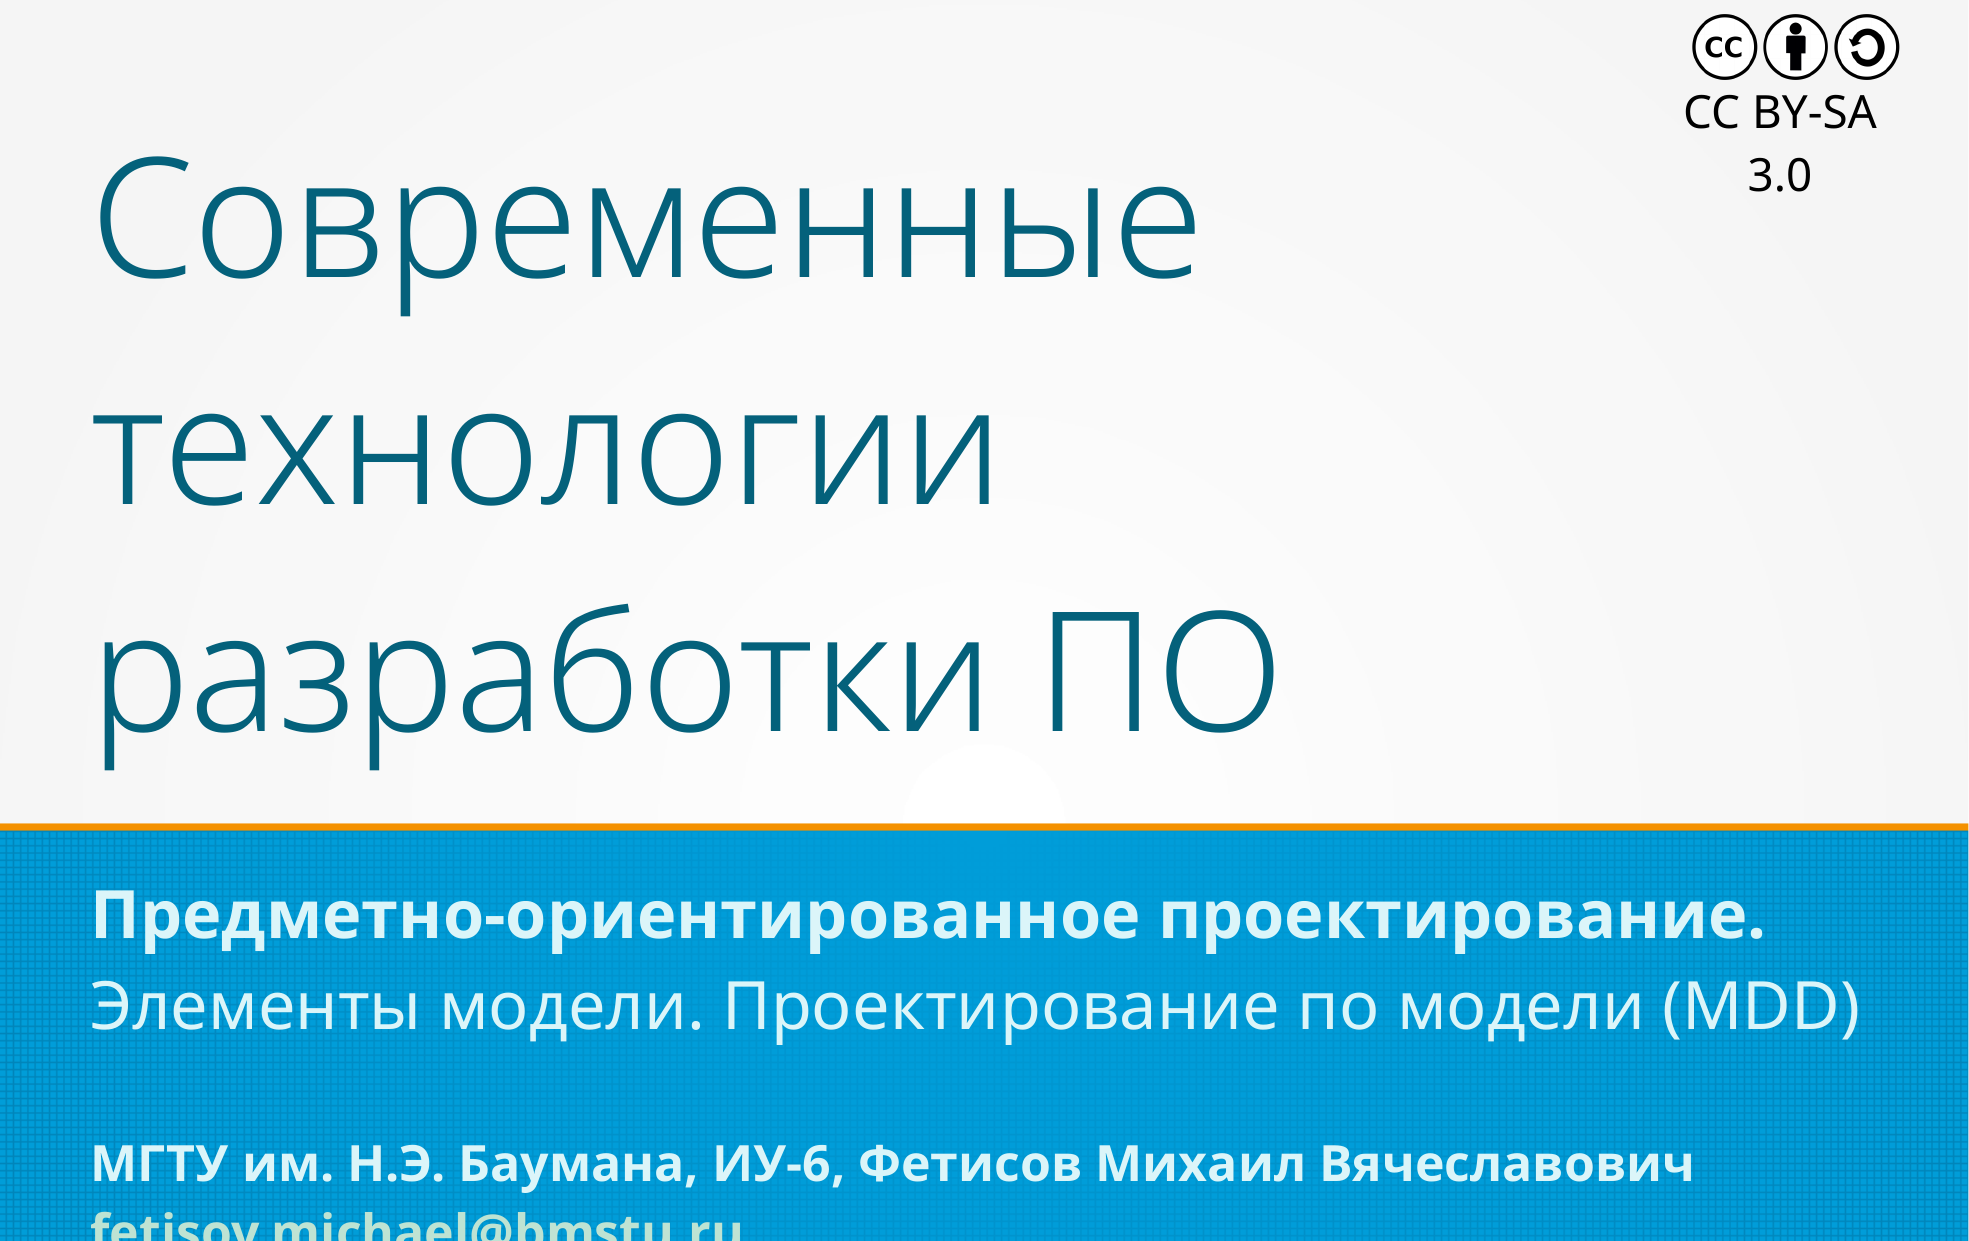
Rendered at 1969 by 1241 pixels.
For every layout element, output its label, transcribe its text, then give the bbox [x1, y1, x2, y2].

text_box CC BY-SA 3.0 [1677, 82, 1926, 202]
subtitle Предметно-ориентированное проектирование. Элементы модели. Проектирование по модели (MDD) МГТУ им. Н.Э. Баумана, ИУ-6, Фетисов Михаил Вячеславович fetisov.michael@bmstu.ru [90, 867, 1969, 1241]
title Современные технологии разработки ПО [90, 49, 1862, 781]
picture [0, 0, 1969, 830]
